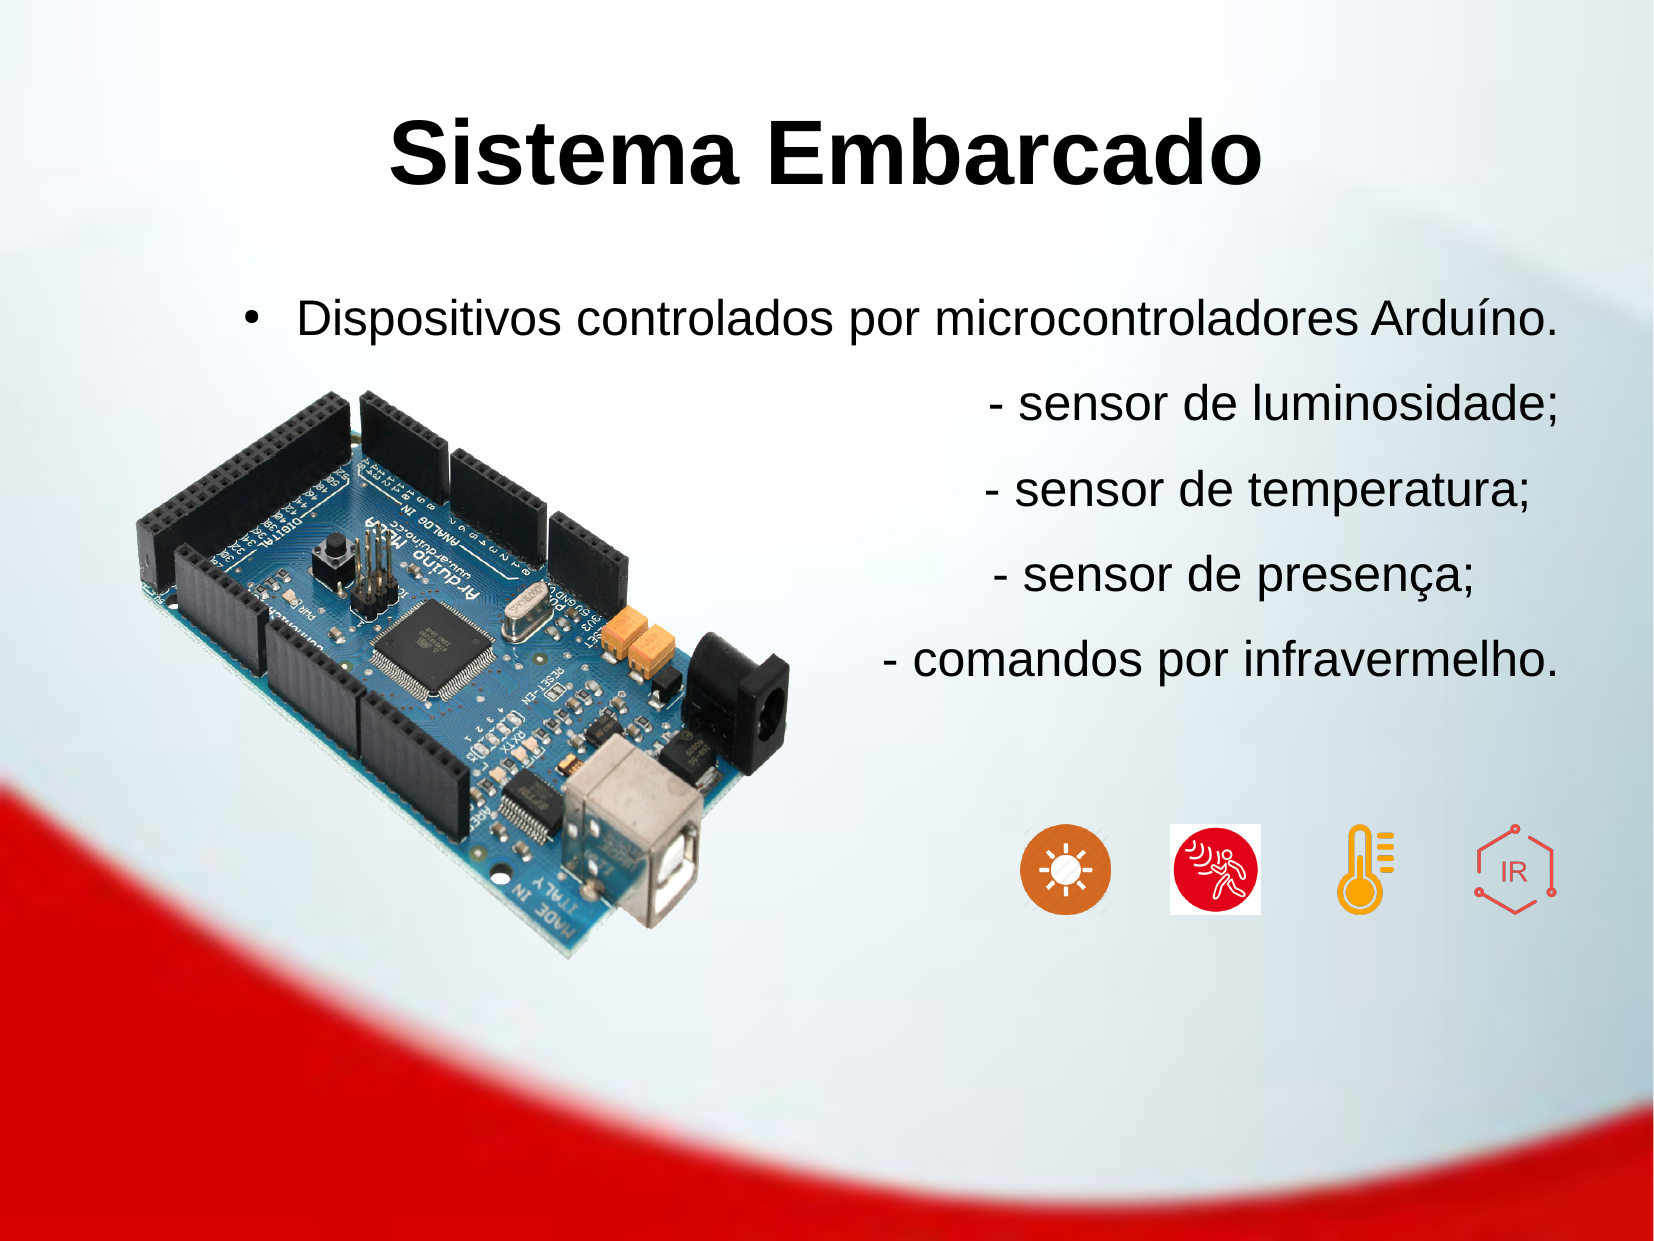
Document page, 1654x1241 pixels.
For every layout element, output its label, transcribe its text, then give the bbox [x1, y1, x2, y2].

list Dispositivos controlados por microcontroladores Arduíno. - sensor de luminosidade; - sensor de temperatura; - sensor de presença; - comandos por infravermelho. [82, 290, 1561, 1010]
picture [0, 0, 1654, 1241]
title Sistema Embarcado [82, 49, 1571, 257]
